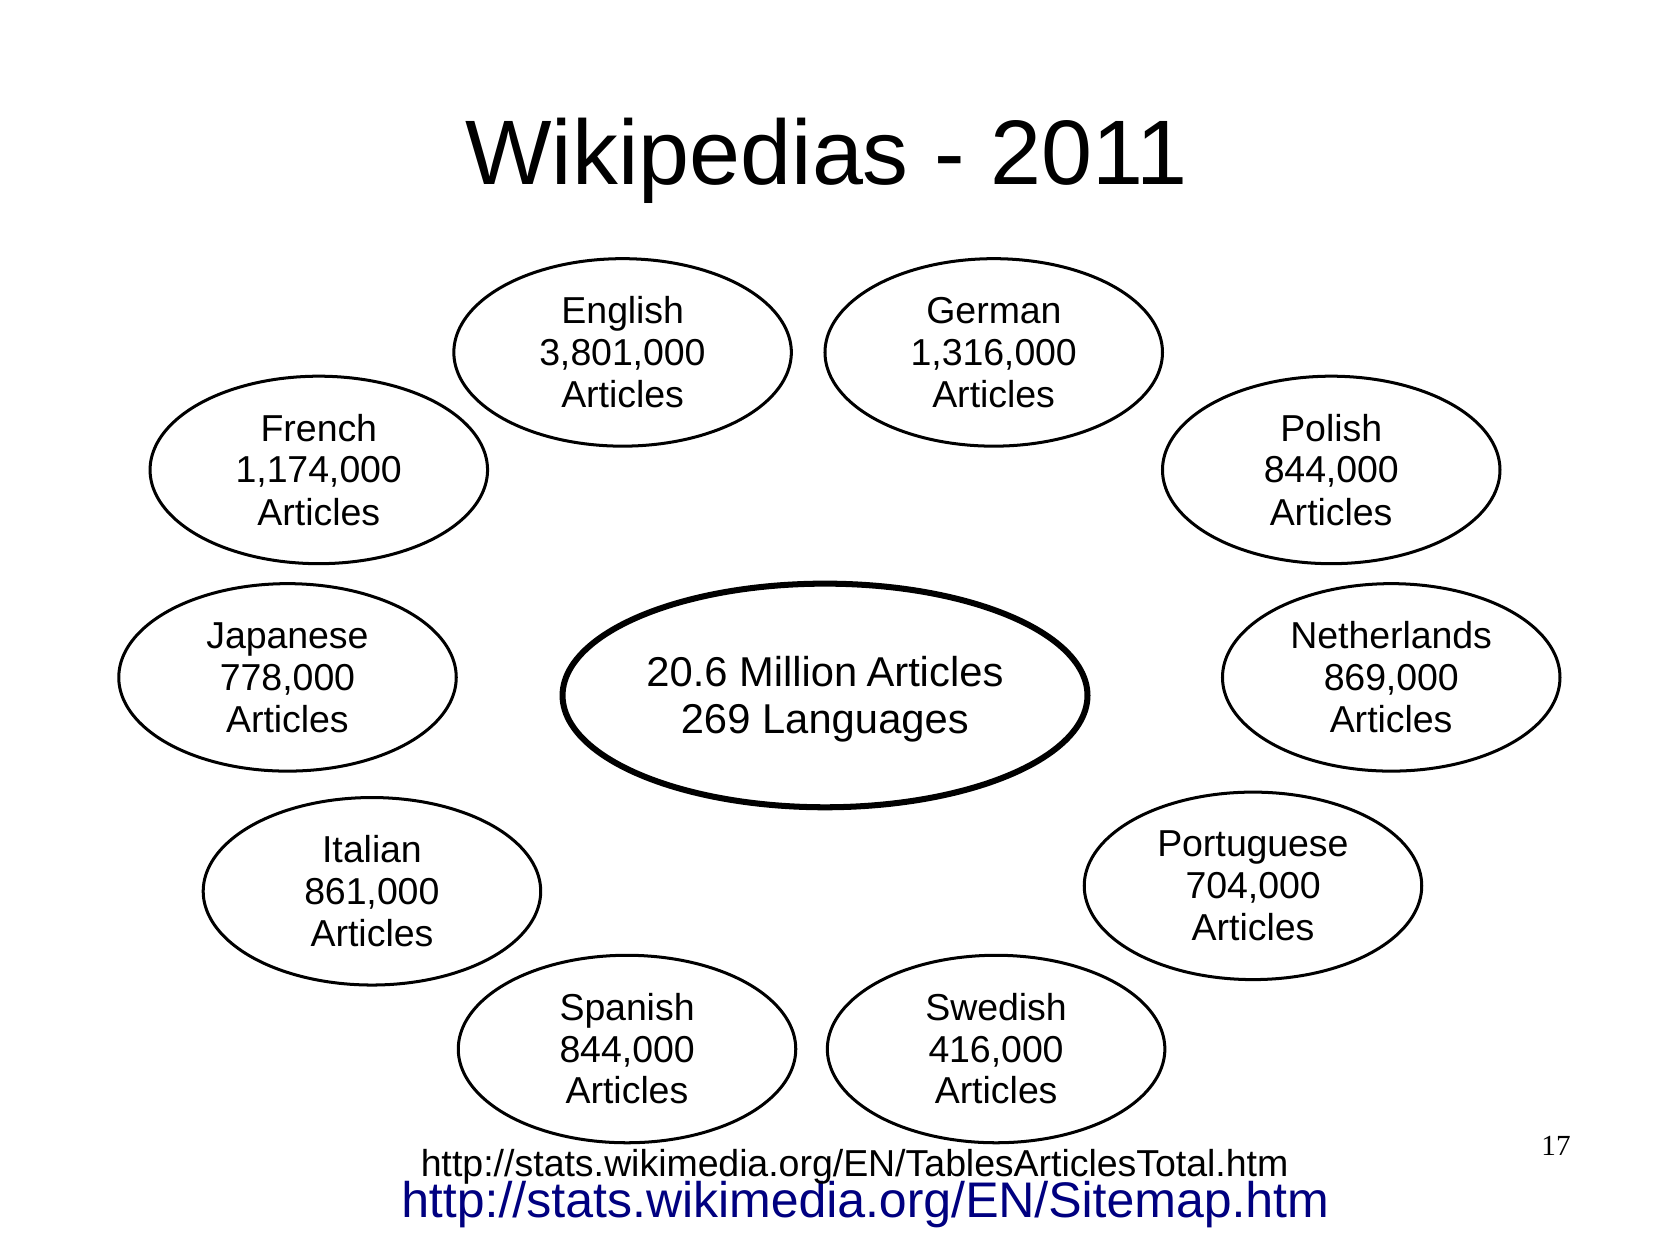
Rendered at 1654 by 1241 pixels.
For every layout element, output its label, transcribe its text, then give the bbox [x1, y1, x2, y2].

text_box 20.6 Million Articles 269 Languages [562, 583, 1088, 808]
text_box http://stats.wikimedia.org/EN/TablesArticlesTotal.htm [406, 1135, 1304, 1192]
text_box Swedish 416,000 Articles [827, 955, 1165, 1135]
text_box Netherlands 869,000 Articles [1222, 583, 1561, 772]
title Wikipedias - 2011 [82, 49, 1571, 257]
text_box http://stats.wikimedia.org/EN/Sitemap.htm [310, 1164, 1436, 1236]
text_box English 3,801,000 Articles [453, 258, 792, 447]
text_box German 1,316,000 Articles [825, 258, 1163, 447]
text_box Japanese 778,000 Articles [118, 583, 457, 772]
text_box Polish 844,000 Articles [1162, 376, 1501, 564]
text_box Spanish 844,000 Articles [458, 955, 796, 1135]
text_box French 1,174,000 Articles [150, 376, 488, 564]
text_box Portuguese 704,000 Articles [1084, 792, 1422, 980]
text_box Italian 861,000 Articles [203, 797, 541, 986]
